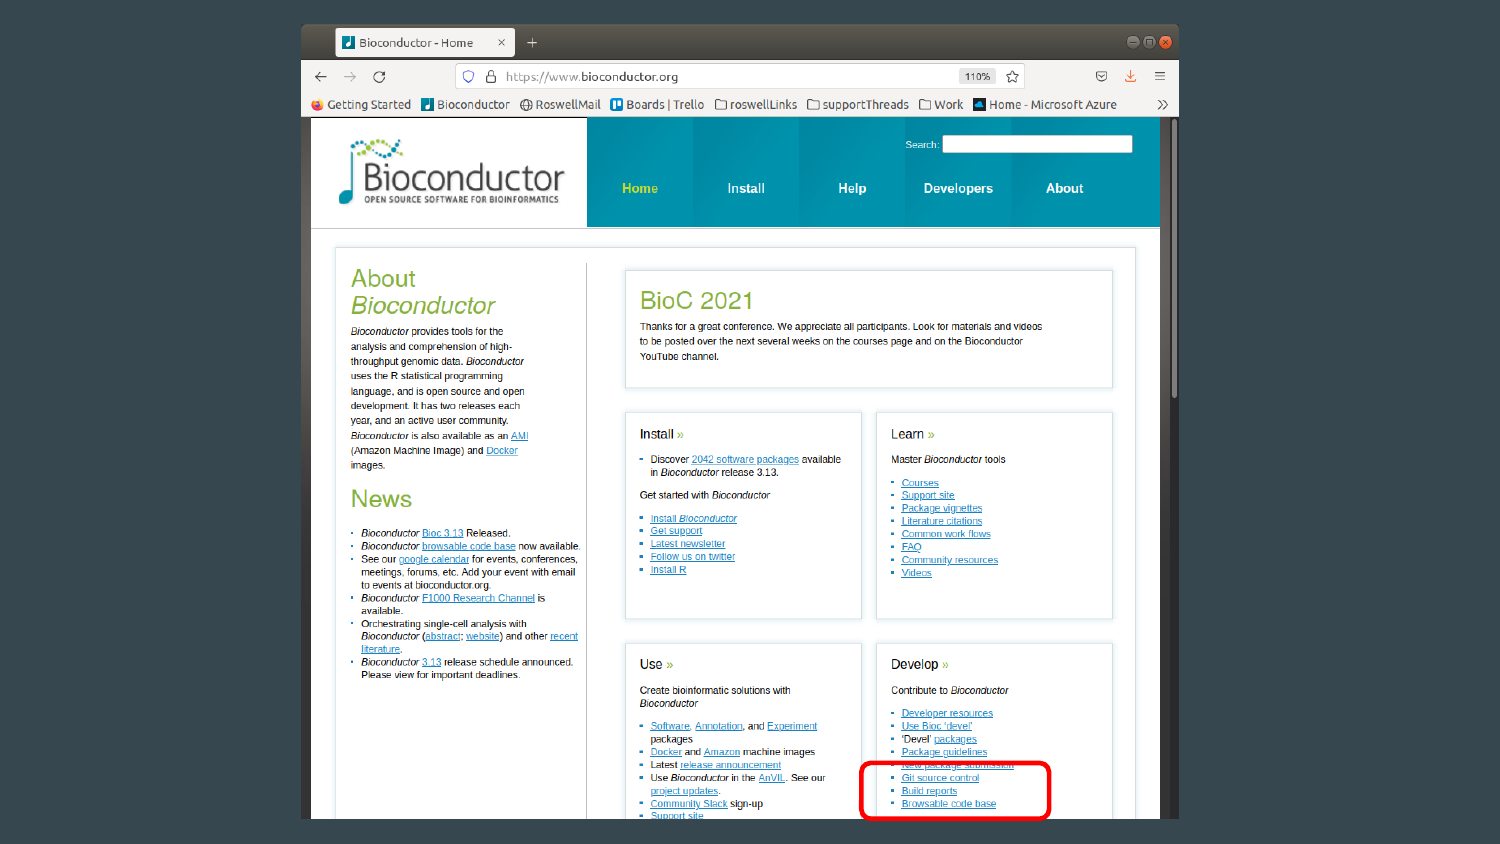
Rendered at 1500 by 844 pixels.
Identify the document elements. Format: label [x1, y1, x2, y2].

picture [864, 766, 1046, 816]
picture [301, 24, 1179, 819]
